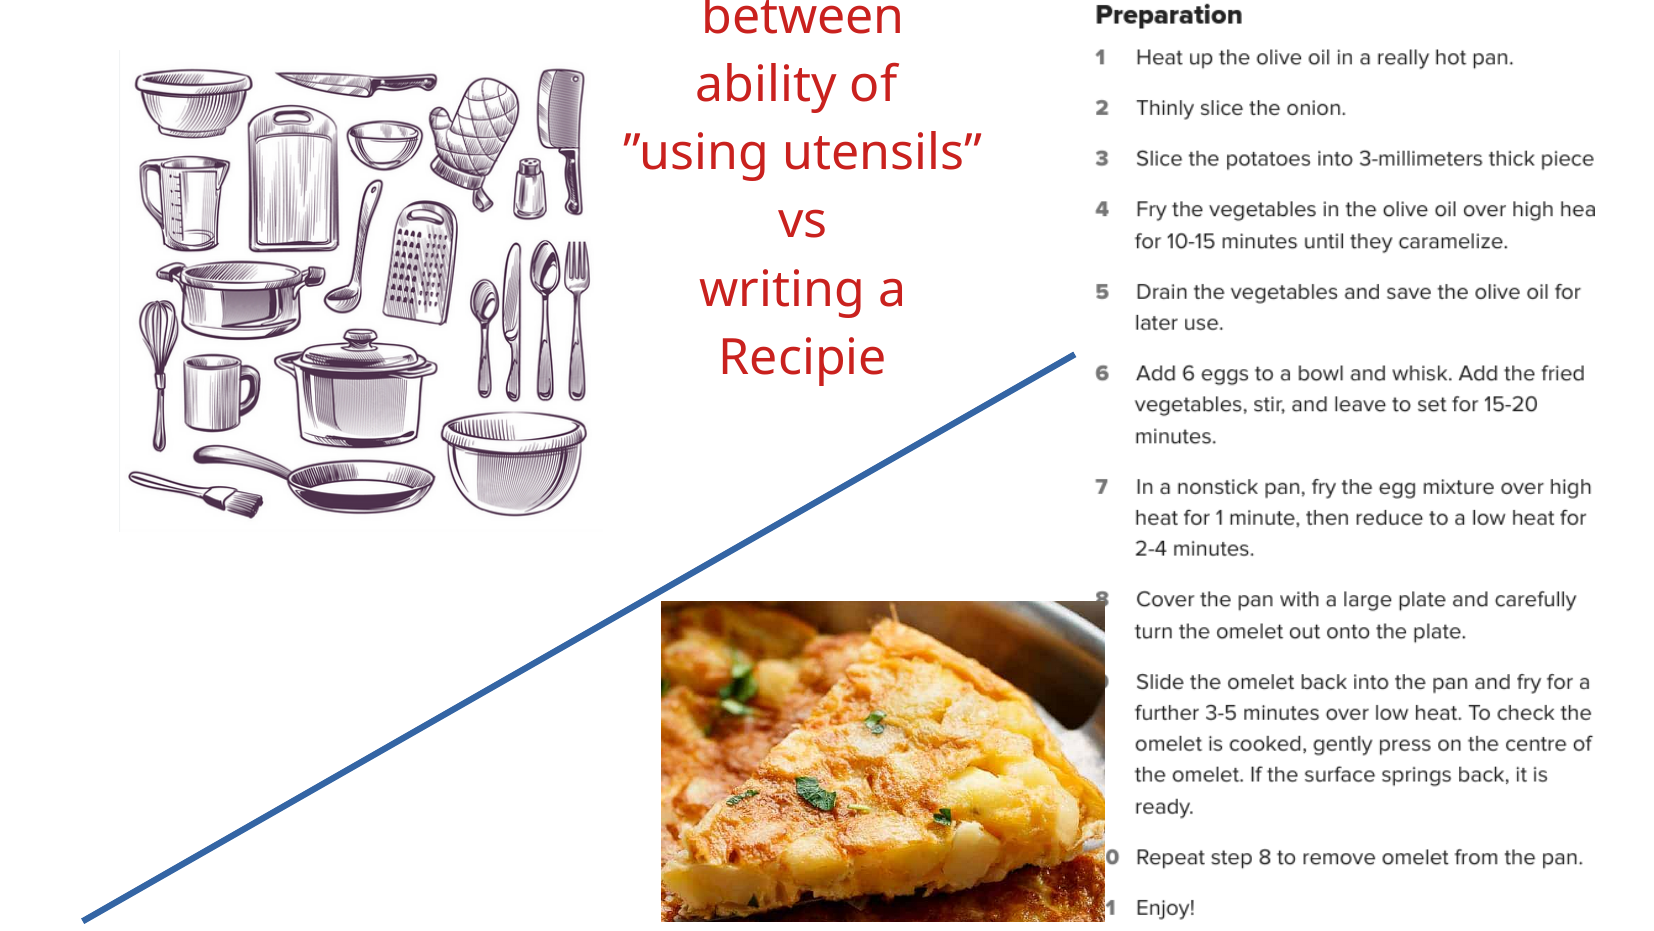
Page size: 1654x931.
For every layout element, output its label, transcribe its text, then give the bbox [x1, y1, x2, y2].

title Difference between ability of ’’using utensils” vs writing a Recipie [614, 25, 993, 276]
picture [661, 0, 1595, 931]
picture [119, 49, 603, 532]
